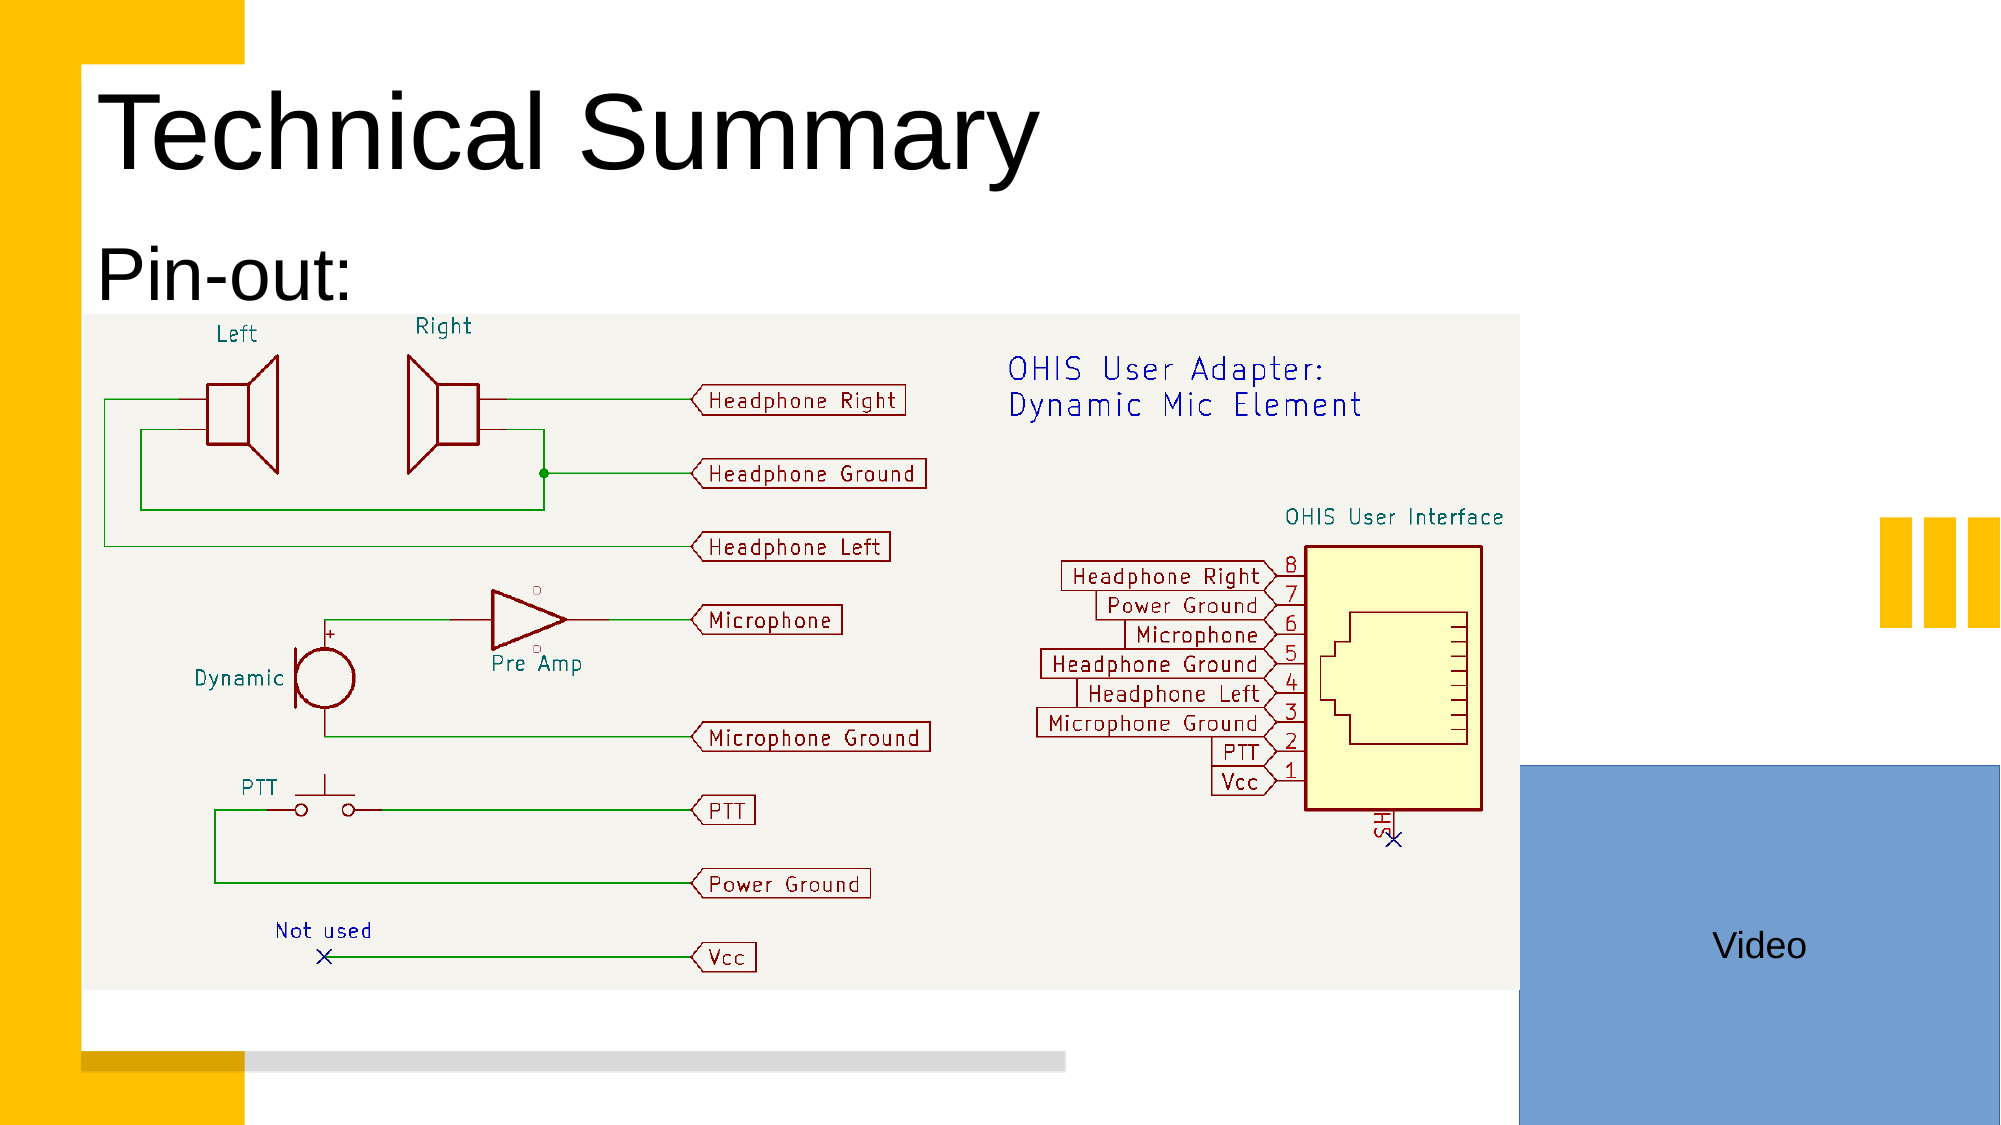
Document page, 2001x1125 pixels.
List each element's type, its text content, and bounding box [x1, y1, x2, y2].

text_box Video [1519, 765, 2000, 1125]
picture [1276, 314, 1520, 991]
text_box Technical Summary [81, 64, 1921, 201]
text_box Pin-out: [81, 224, 1276, 1036]
text_box [0, 0, 2000, 1125]
